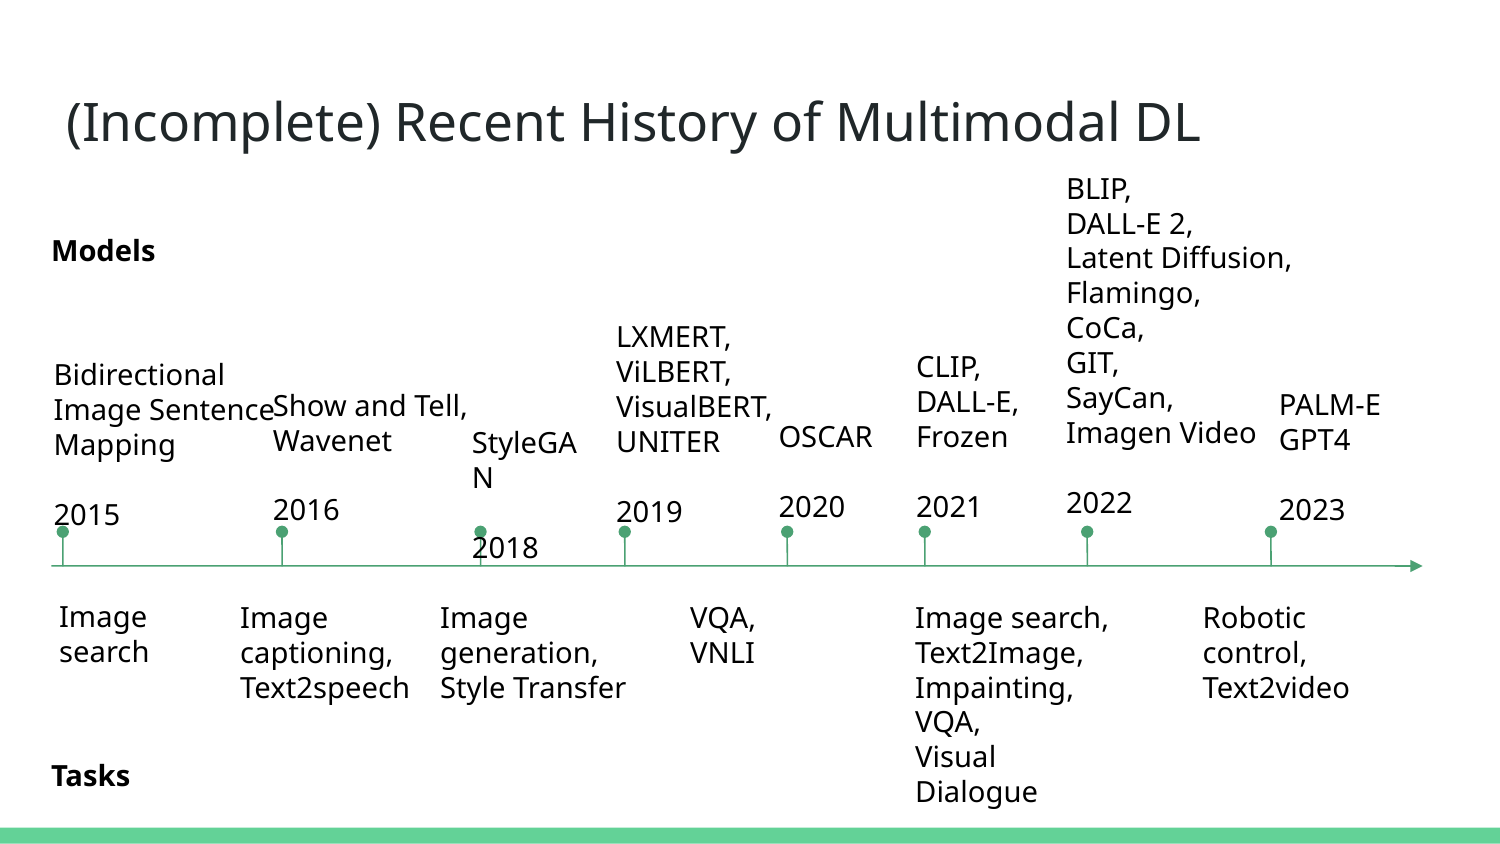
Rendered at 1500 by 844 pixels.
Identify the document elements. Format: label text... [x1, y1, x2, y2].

text_box Bidirectional Image Sentence Mapping 2015 [38, 341, 323, 546]
text_box CLIP, DALL-E, Frozen 2021 [901, 333, 1086, 539]
text_box Robotic control, Text2video [1187, 583, 1427, 754]
text_box VQA, VNLI [675, 583, 900, 684]
text_box Show and Tell, Wavenet 2016 [257, 371, 488, 542]
title (Incomplete) Recent History of Multimodal DL [51, 72, 1449, 167]
text_box StyleGAN 2018 [456, 409, 613, 580]
text_box PALM-E GPT4 2023 [1263, 371, 1423, 542]
text_box Image captioning, Text2speech [225, 583, 425, 719]
text_box OSCAR 2020 [763, 403, 901, 539]
text_box Image search [44, 582, 283, 683]
text_box Tasks [36, 741, 870, 807]
text_box BLIP, DALL-E 2, Latent Diffusion, Flamingo, CoCa, GIT, SayCan, Imagen Video 2022 [1051, 154, 1335, 535]
text_box Models [36, 217, 870, 283]
text_box Image generation, Style Transfer [425, 583, 664, 719]
text_box Image search, Text2Image, Impainting, VQA, Visual Dialogue [900, 583, 1139, 824]
text_box LXMERT, ViLBERT, VisualBERT, UNITER 2019 [601, 303, 885, 544]
